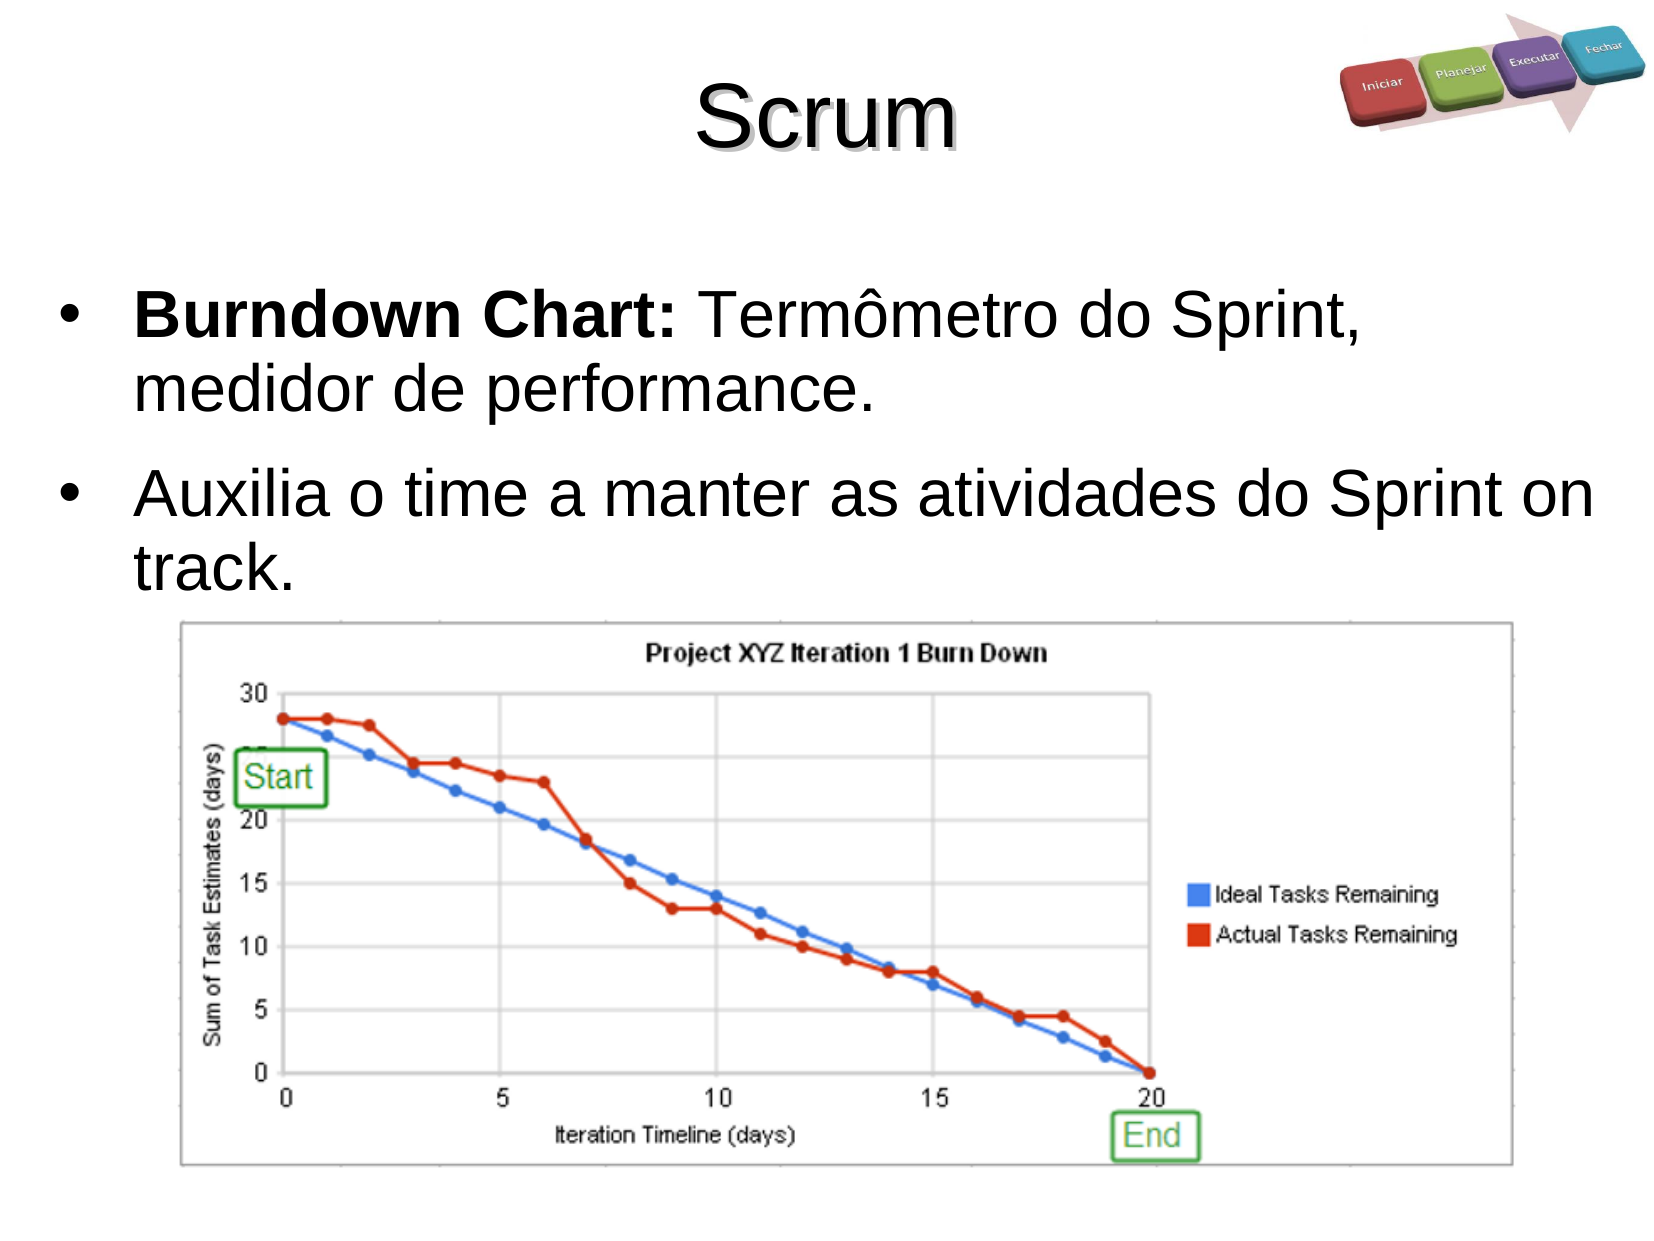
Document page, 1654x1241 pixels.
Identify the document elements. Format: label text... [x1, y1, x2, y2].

chart [1334, 13, 1647, 136]
title Scrum [82, 17, 1571, 210]
chart [165, 605, 1524, 1176]
text_box Burndown Chart: Termômetro do Sprint, medidor de performance. Auxilia o time a manter as atividades do Sprint on track. [59, 253, 1607, 630]
